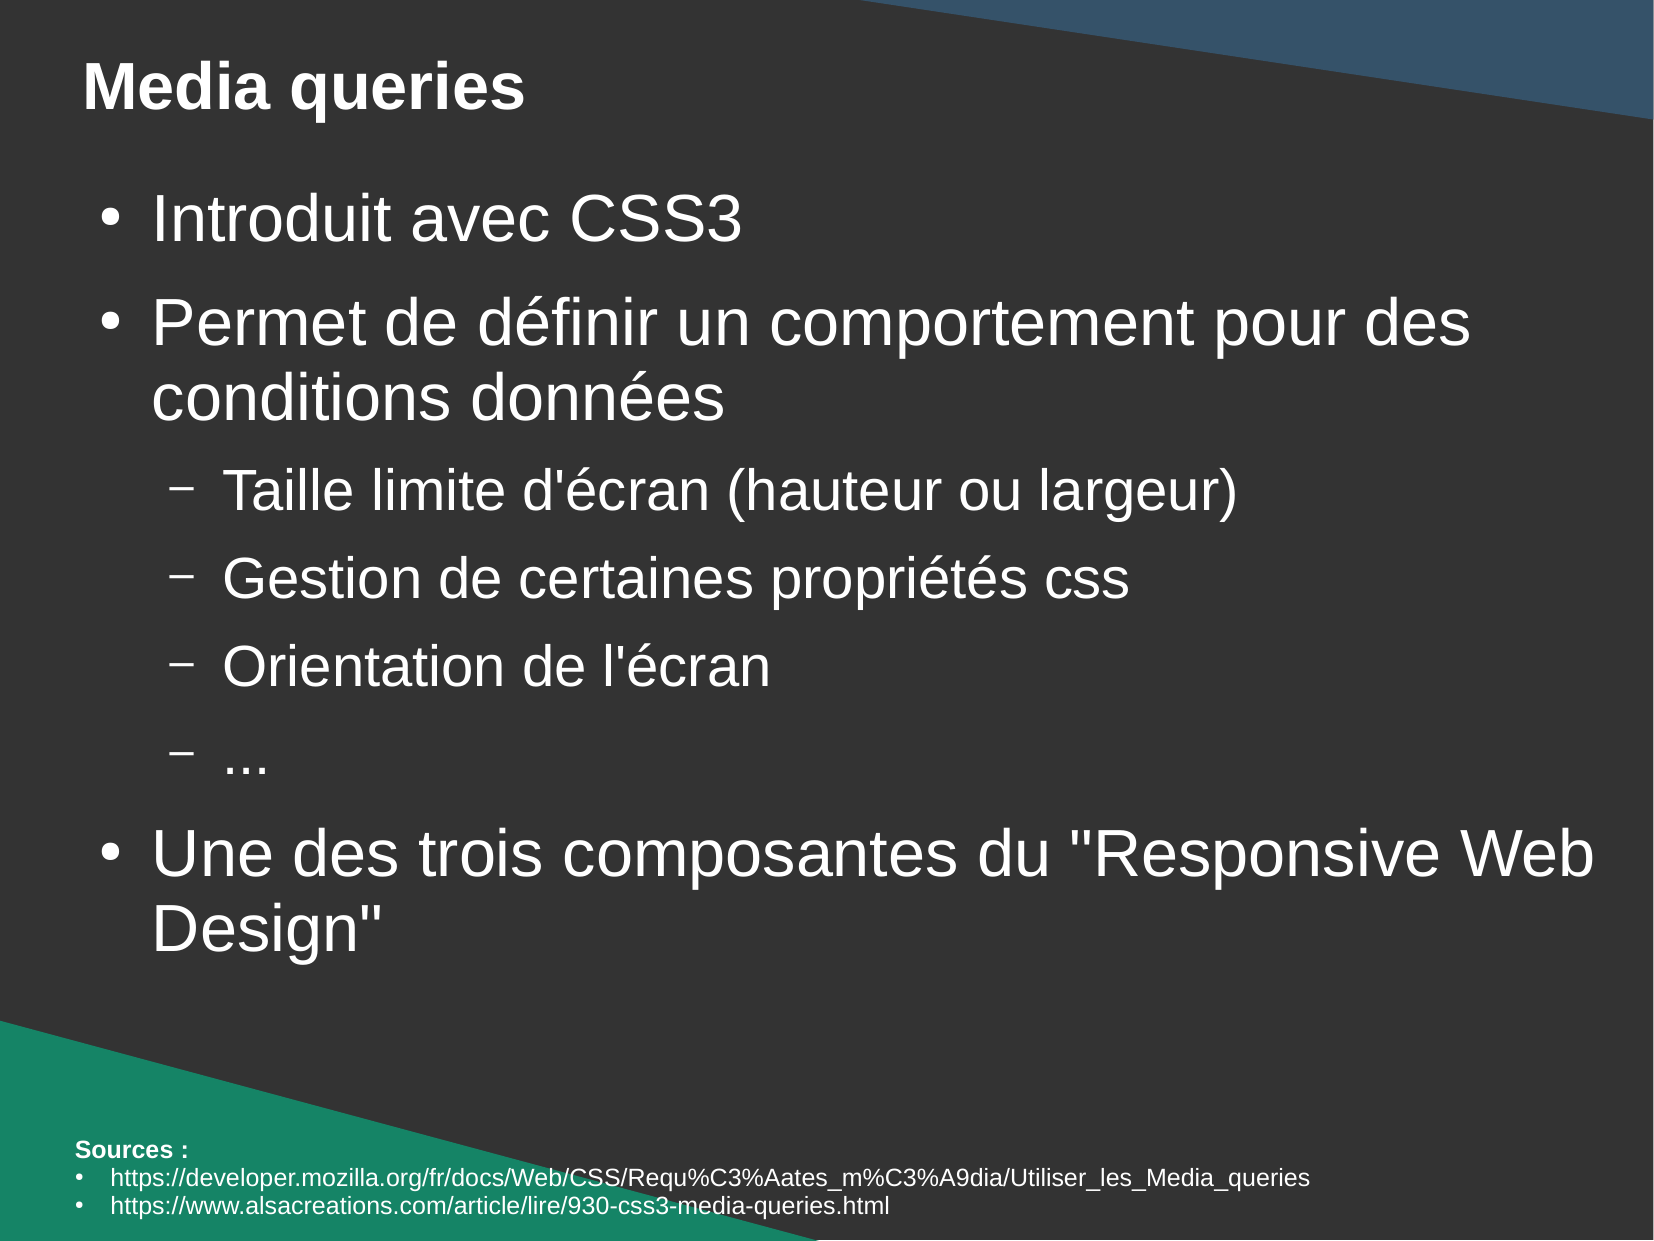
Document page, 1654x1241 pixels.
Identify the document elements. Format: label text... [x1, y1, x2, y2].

title Media queries [82, 49, 1571, 162]
text_box Sources : https://developer.mozilla.org/fr/docs/Web/CSS/Requ%C3%Aates_m%C3%A9dia/Utiliser_les_Media_queries https://www.alsacreations.com/article/lire/930-css3-media-queries.html [60, 1128, 1546, 1241]
list Introduit avec CSS3 Permet de définir un comportement pour des conditions données Taille limite d'écran (hauteur ou largeur) Gestion de certaines propriétés css Orientation de l'écran ... Une des trois composantes du "Responsive Web Design" [80, 180, 1605, 1099]
text_box [859, 0, 1654, 120]
text_box [0, 1020, 399, 1241]
